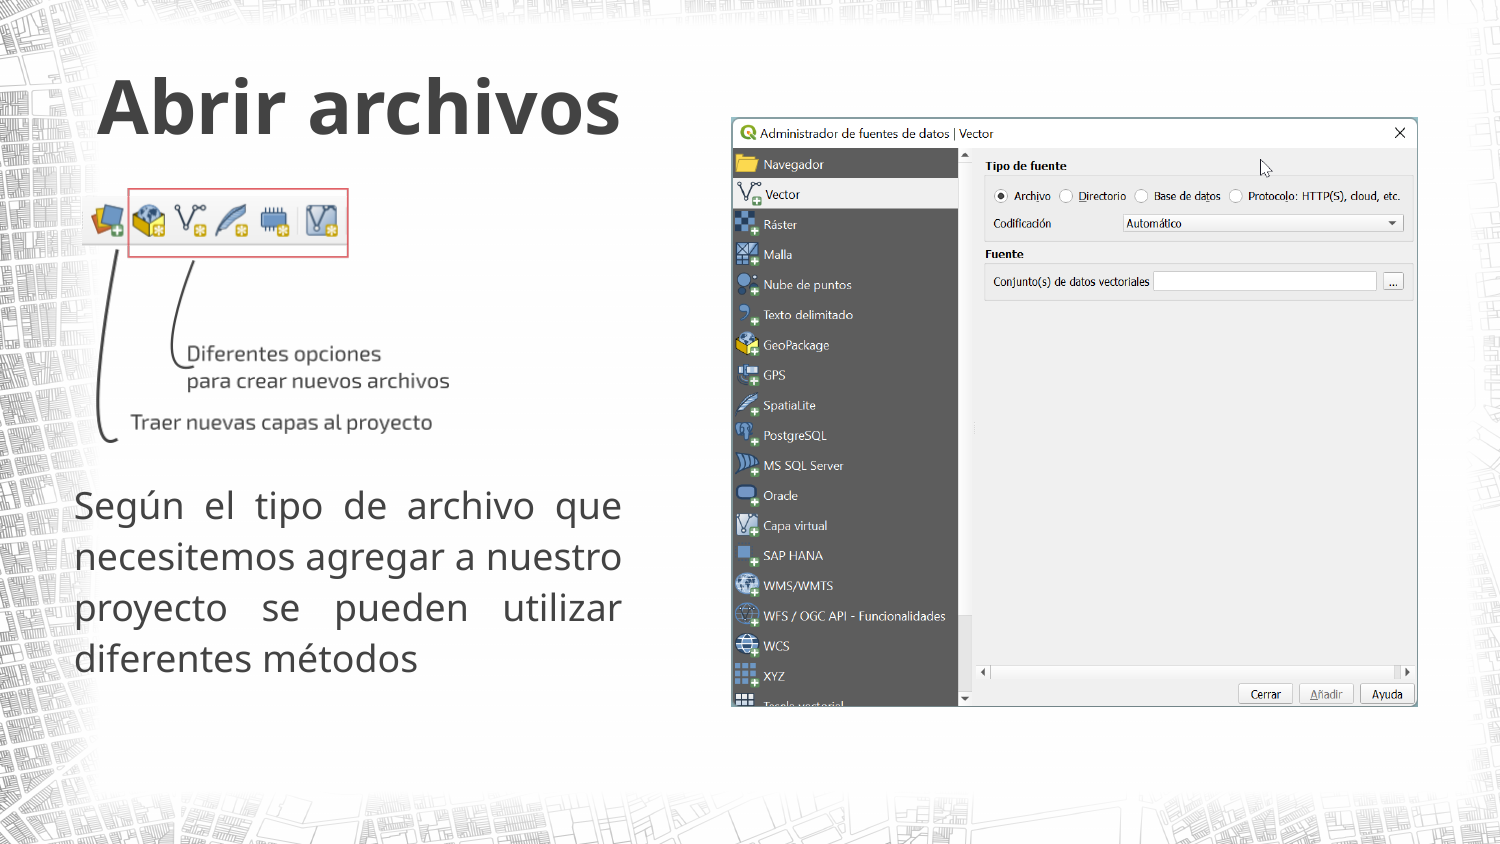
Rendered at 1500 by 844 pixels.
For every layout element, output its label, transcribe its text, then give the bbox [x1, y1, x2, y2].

text_box Abrir archivos [82, 47, 745, 168]
picture [0, 0, 1500, 844]
text_box Según el tipo de archivo que necesitemos agregar a nuestro proyecto se pueden utilizar diferentes métodos [59, 472, 638, 792]
